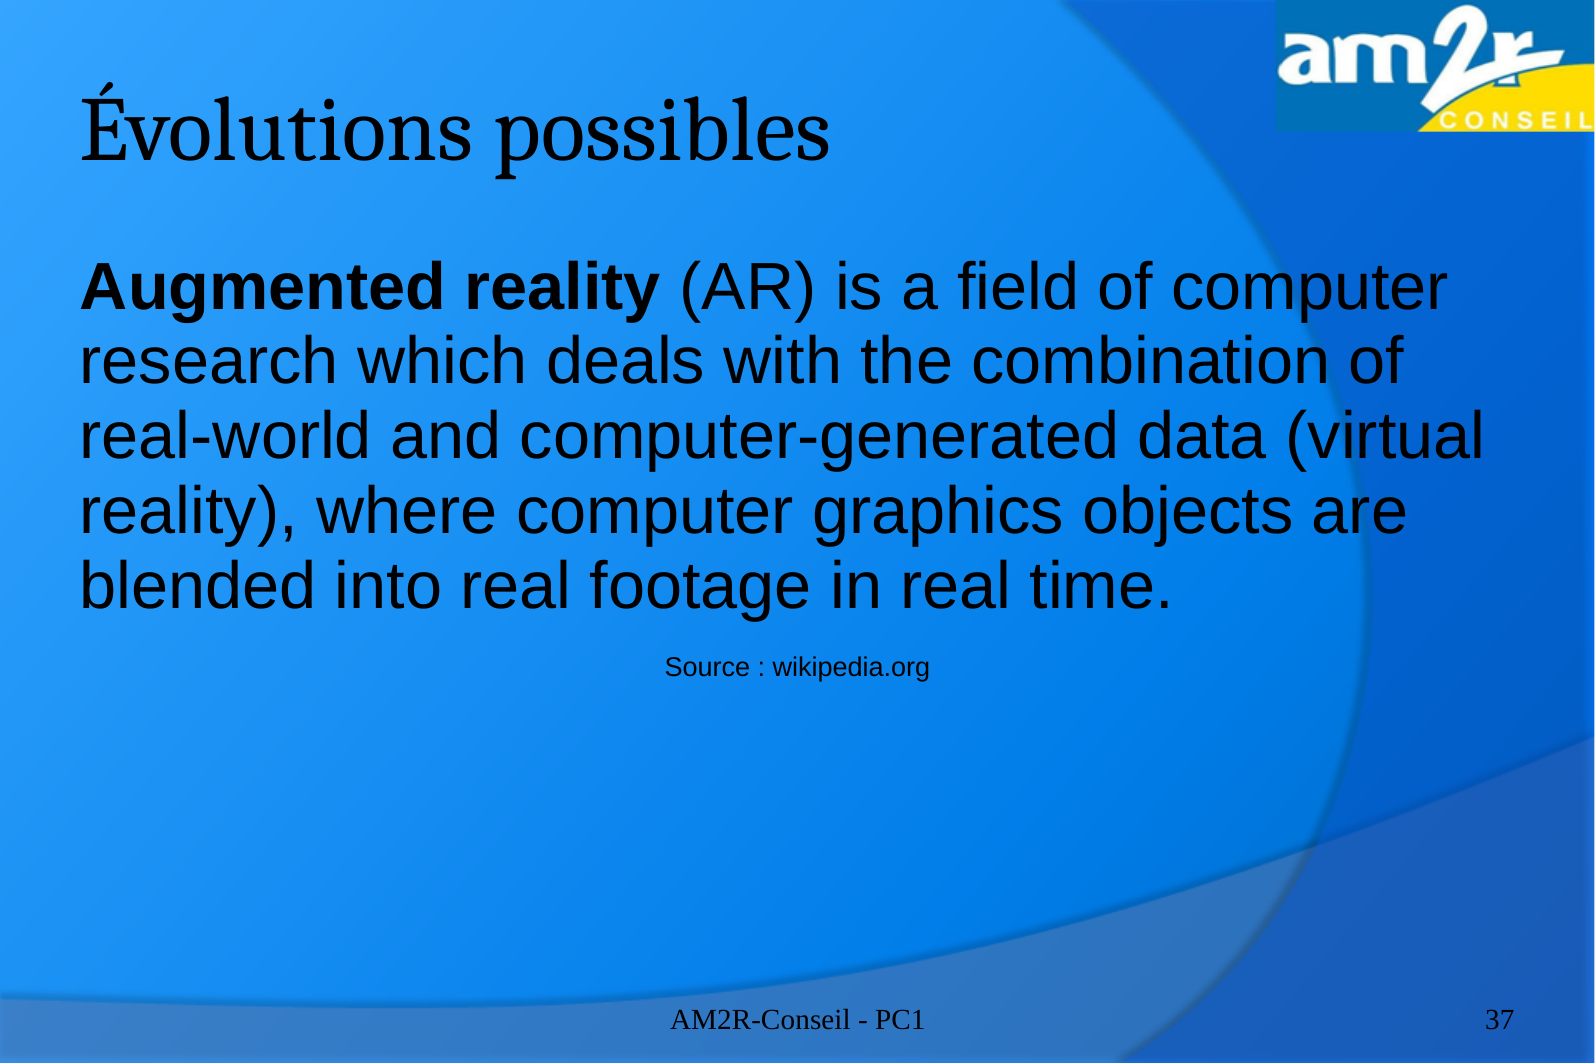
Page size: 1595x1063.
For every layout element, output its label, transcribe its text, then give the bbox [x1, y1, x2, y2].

title Évolutions possibles [79, 42, 1152, 220]
picture [0, 0, 1595, 1063]
list Augmented reality (AR) is a field of computer research which deals with the combination of real-world and computer-generated data (virtual reality), where computer graphics objects are blended into real footage in real time. Source : wikipedia.org [79, 248, 1515, 960]
